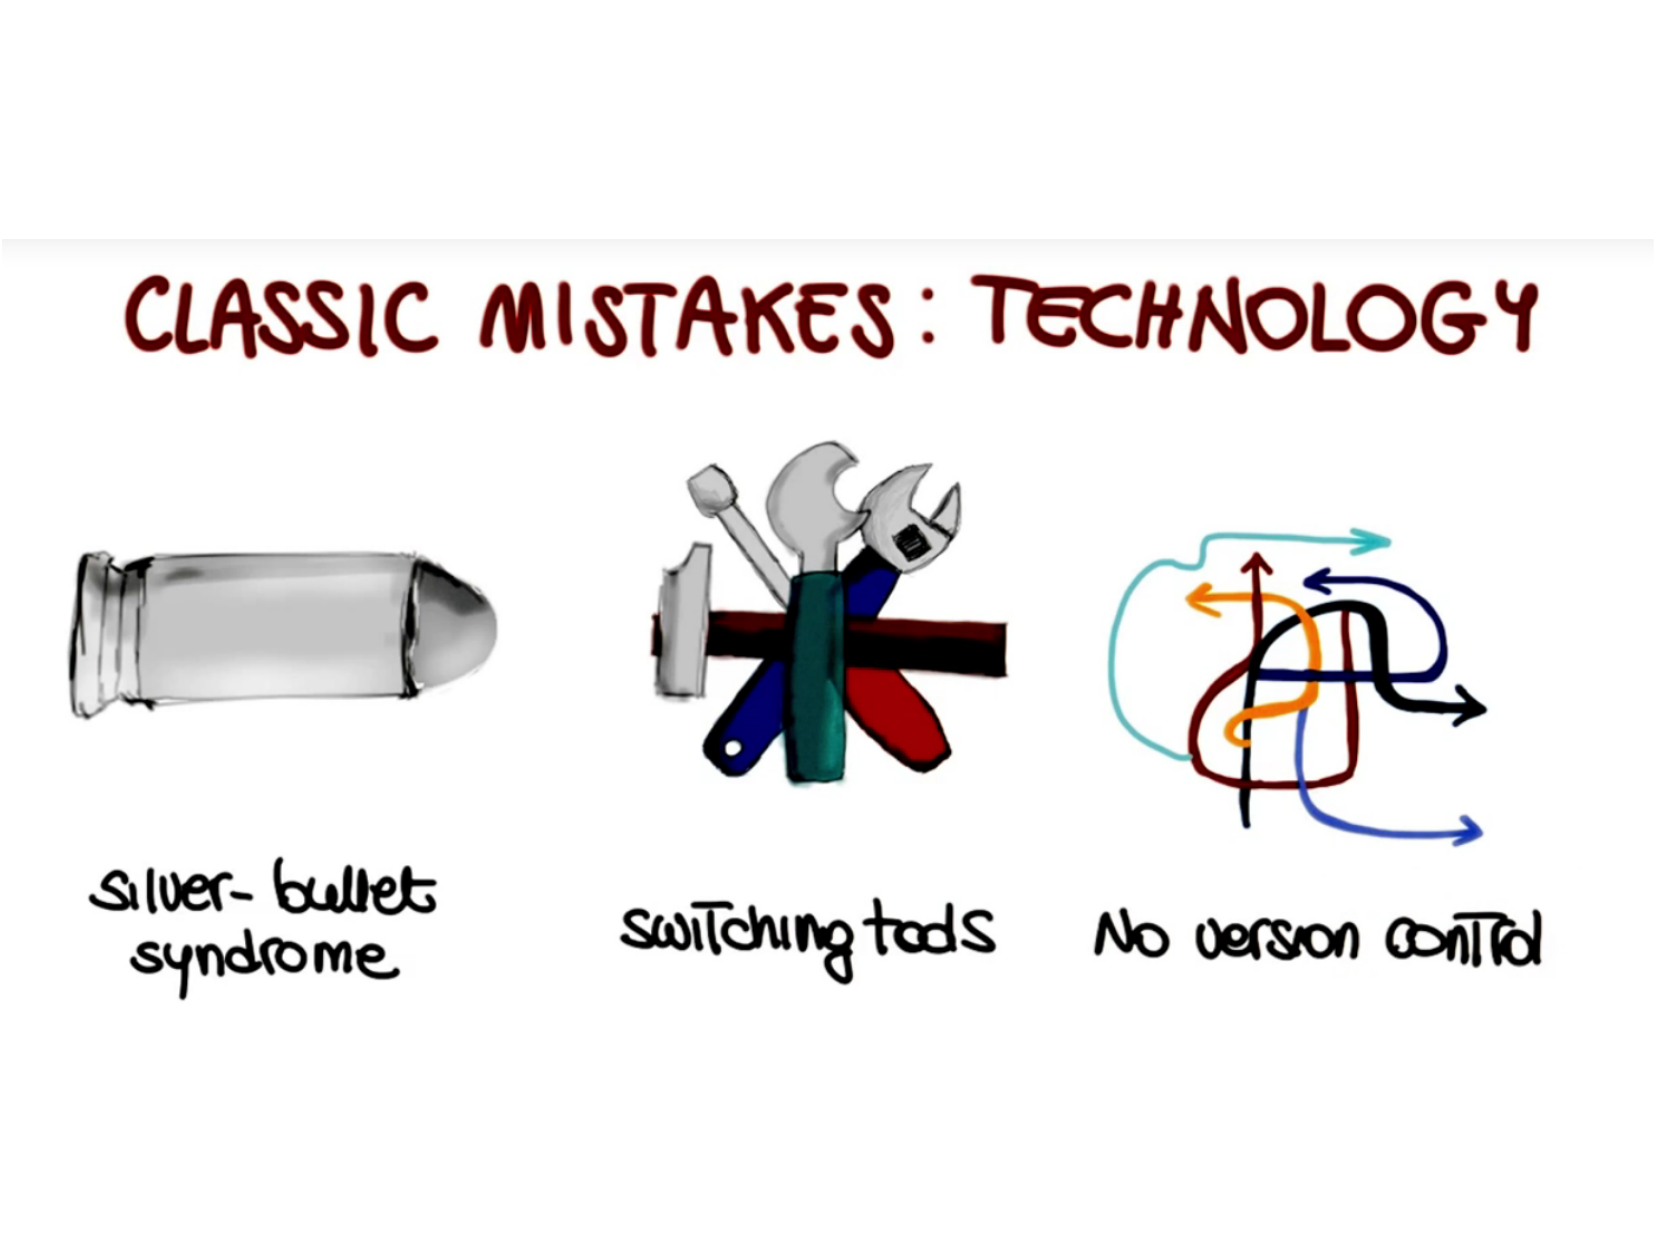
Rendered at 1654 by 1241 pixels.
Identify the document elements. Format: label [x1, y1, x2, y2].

picture [2, 239, 1654, 1008]
